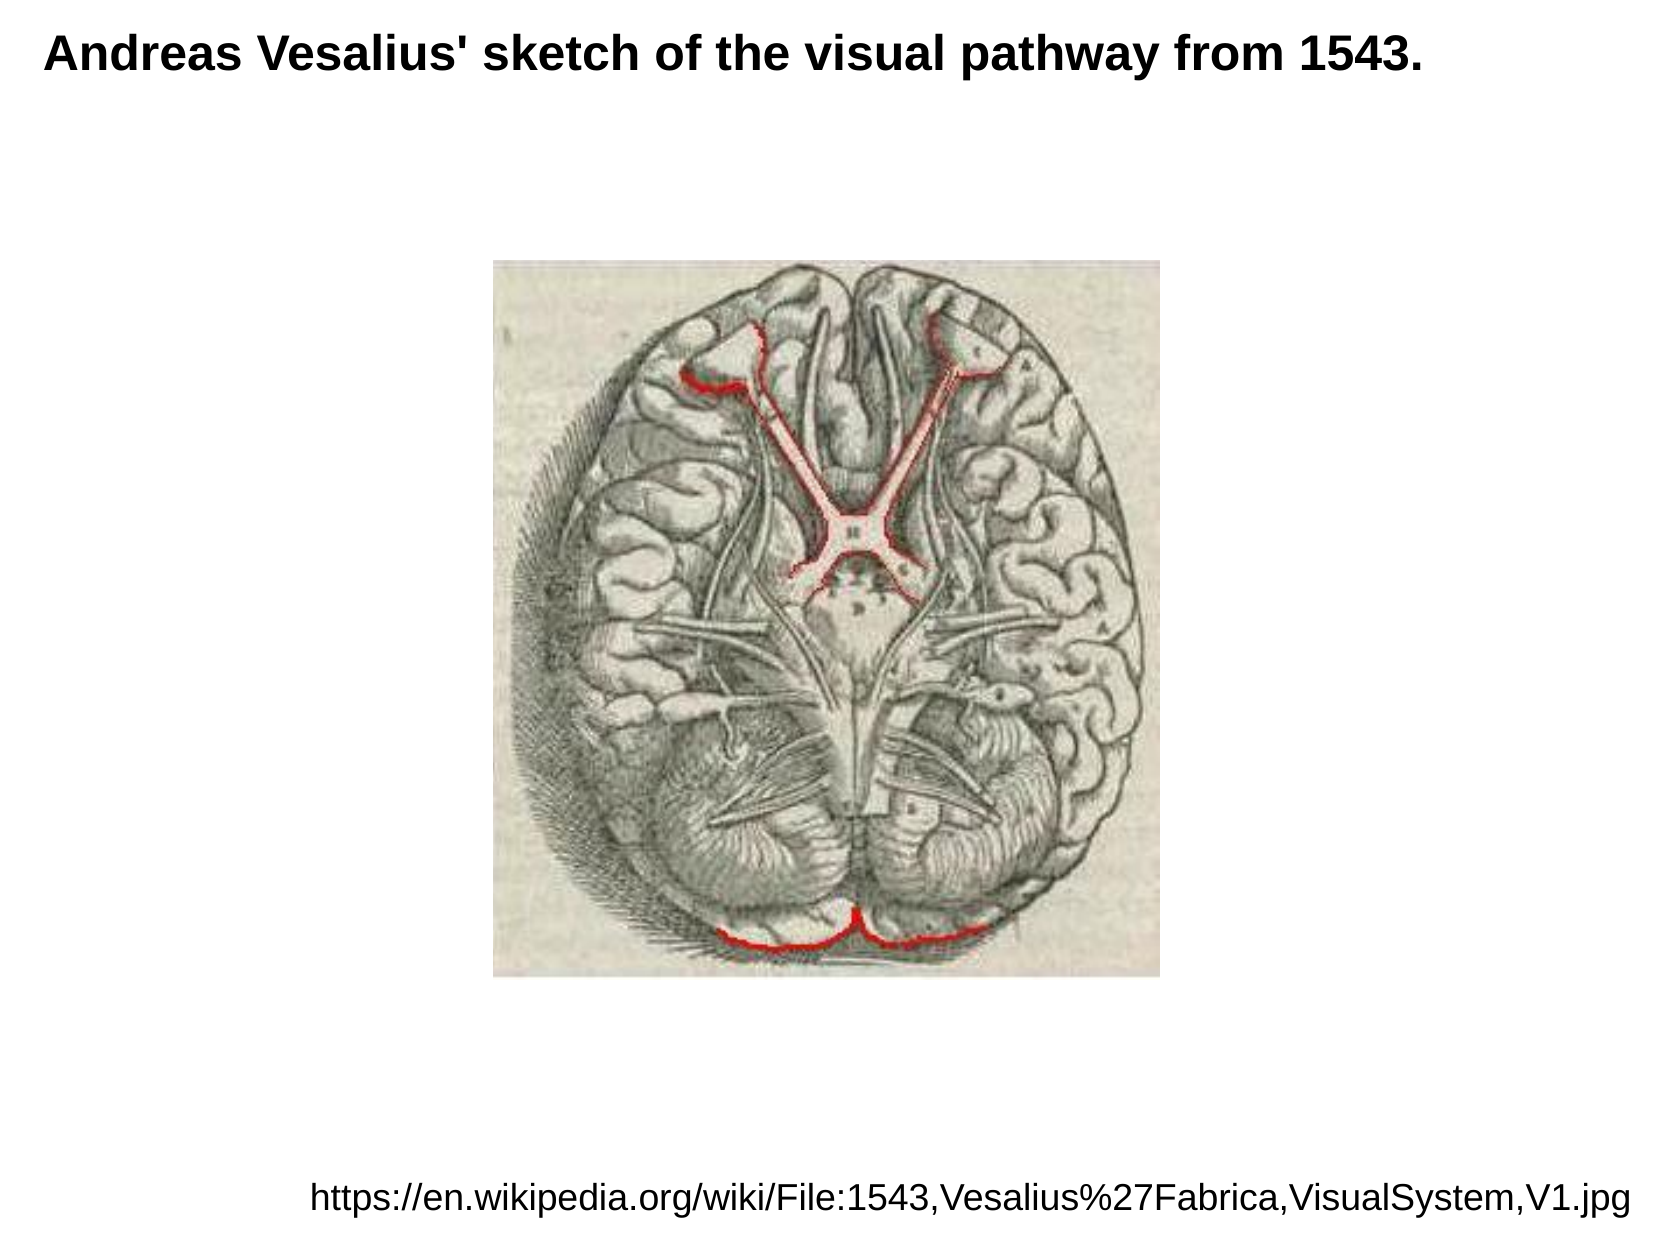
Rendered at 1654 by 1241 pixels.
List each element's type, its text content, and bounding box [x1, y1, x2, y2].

picture [493, 260, 1160, 980]
text_box https://en.wikipedia.org/wiki/File:1543,Vesalius%27Fabrica,VisualSystem,V1.jpg [295, 1169, 1647, 1227]
text_box Andreas Vesalius' sketch of the visual pathway from 1543. [17, 17, 1440, 89]
